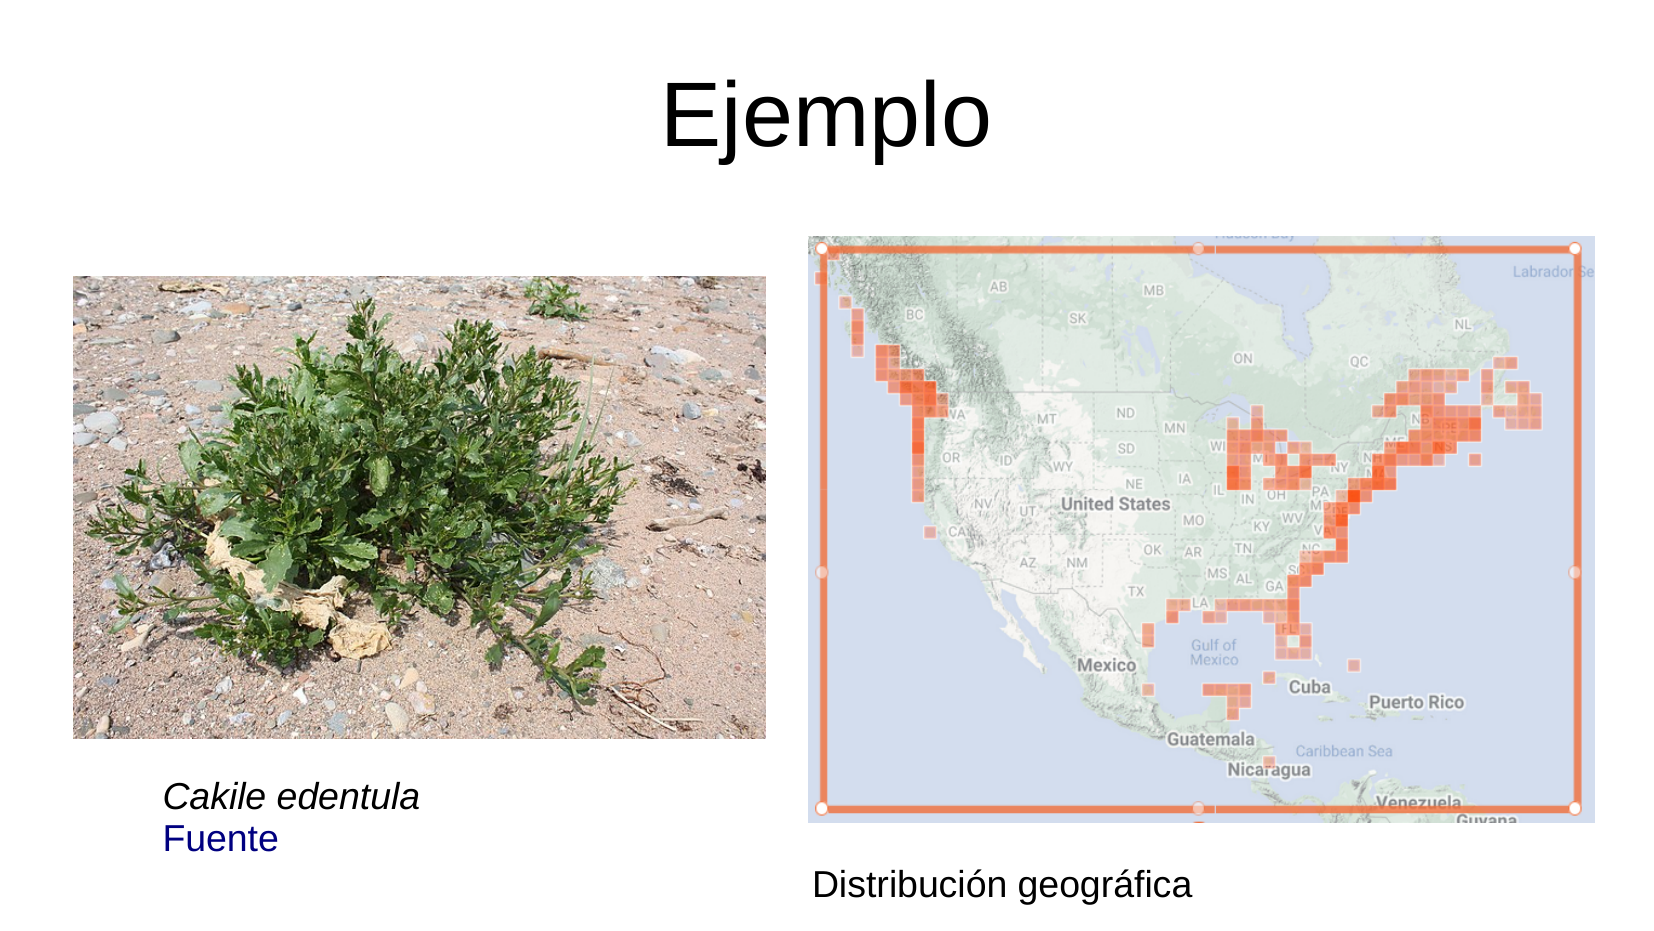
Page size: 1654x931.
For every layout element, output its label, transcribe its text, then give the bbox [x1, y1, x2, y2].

text_box Distribución geográfica [797, 856, 1565, 914]
picture [808, 236, 1595, 823]
text_box Cakile edentula Fuente [147, 767, 621, 867]
picture [73, 276, 766, 739]
title Ejemplo [82, 37, 1571, 193]
